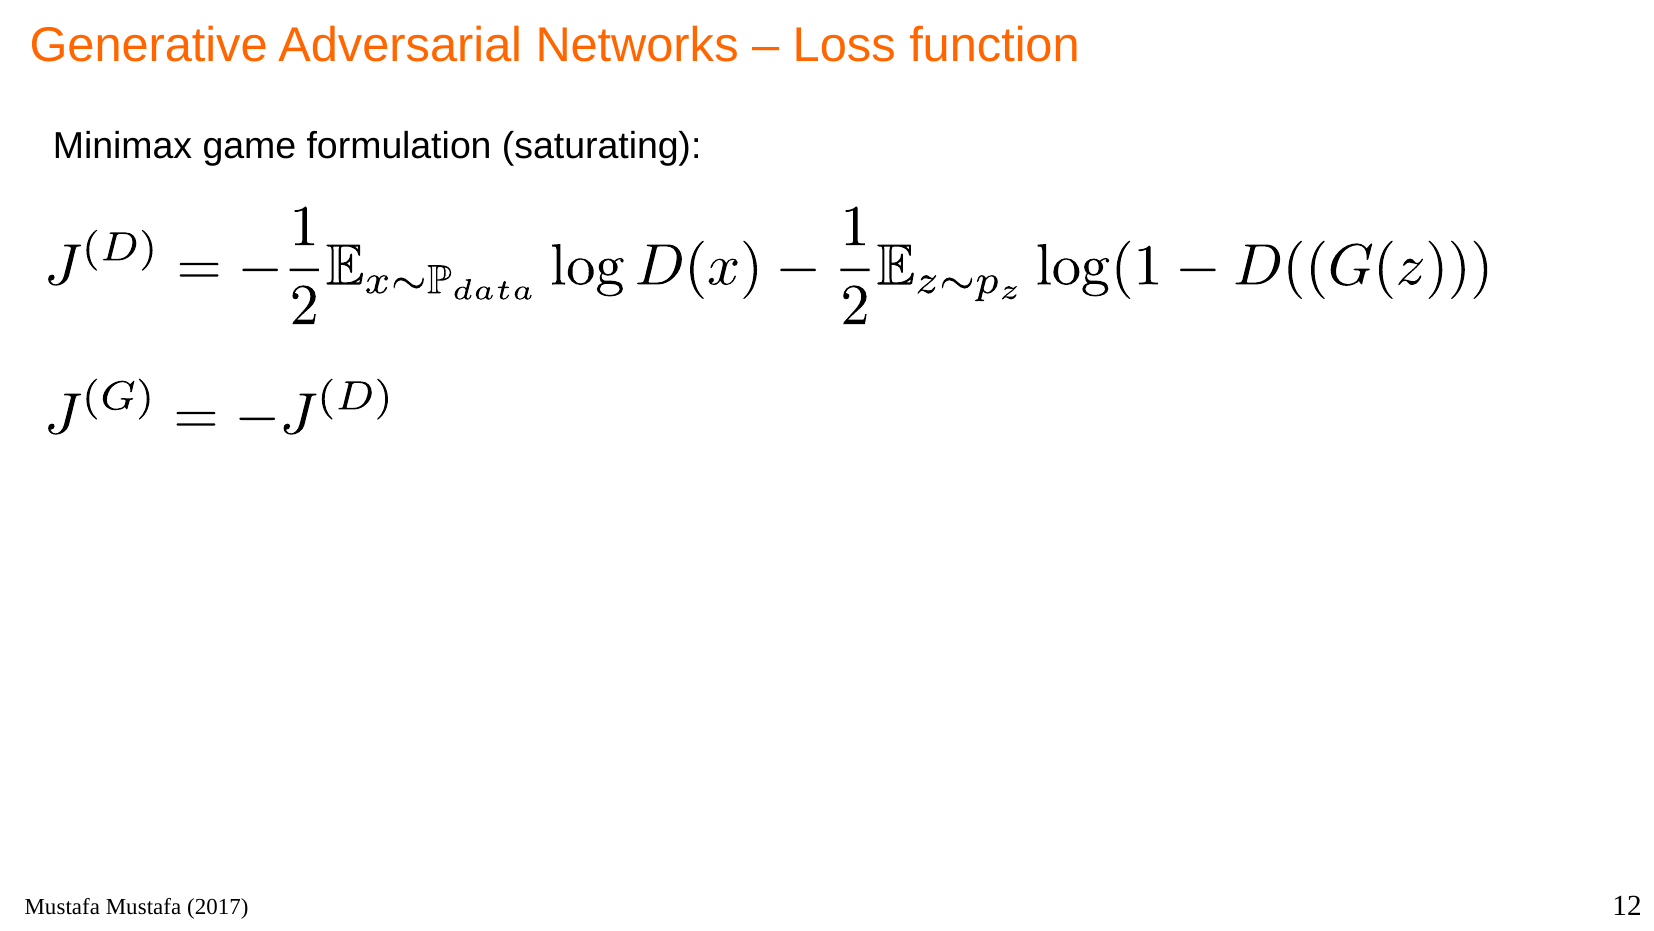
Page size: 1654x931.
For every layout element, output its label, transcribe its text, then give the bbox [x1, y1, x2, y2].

text_box Minimax game formulation (saturating): [38, 117, 717, 175]
title Generative Adversarial Networks – Loss function [29, 15, 1621, 74]
text_box [44, 206, 1493, 325]
text_box [44, 378, 393, 439]
